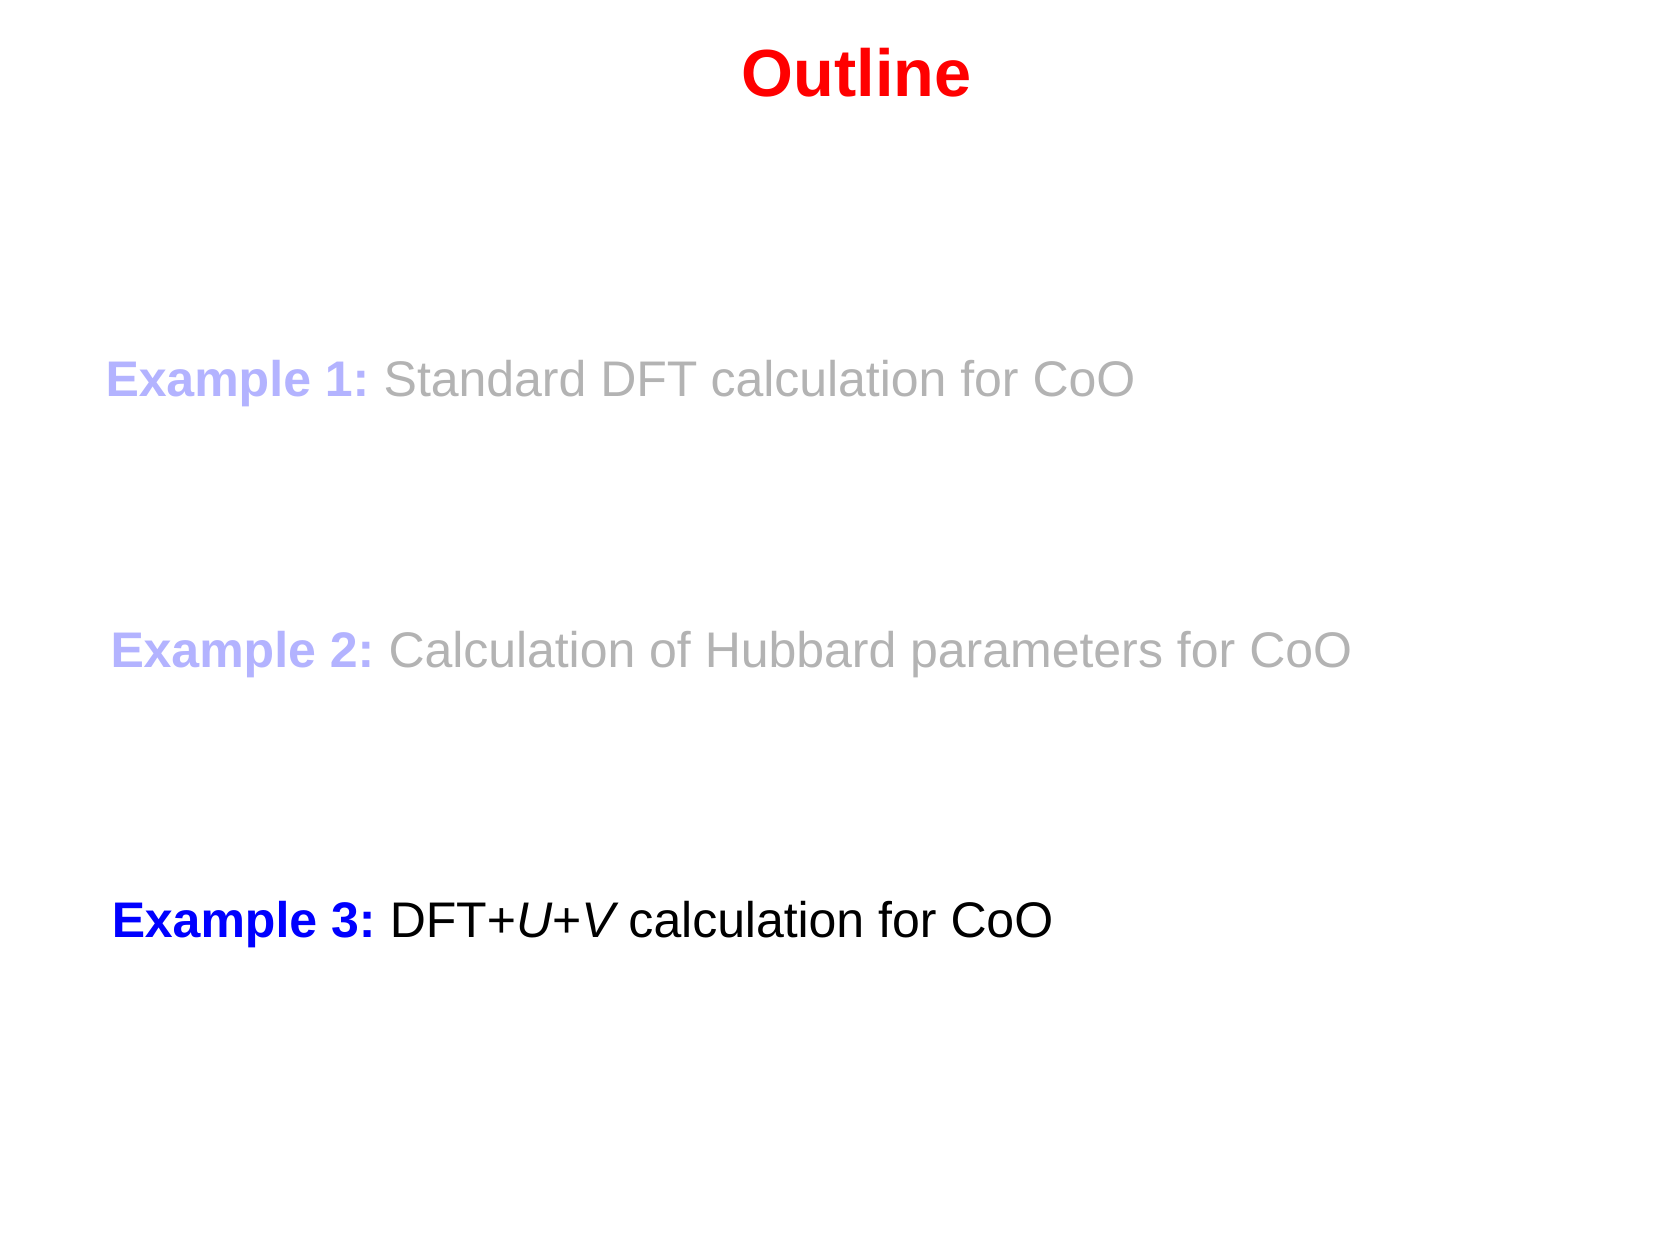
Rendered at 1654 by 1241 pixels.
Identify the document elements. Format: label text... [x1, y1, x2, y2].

title Outline [574, 30, 1140, 106]
text_box Example 3: DFT+U+V calculation for CoO [97, 885, 1605, 959]
text_box [29, 246, 1575, 766]
